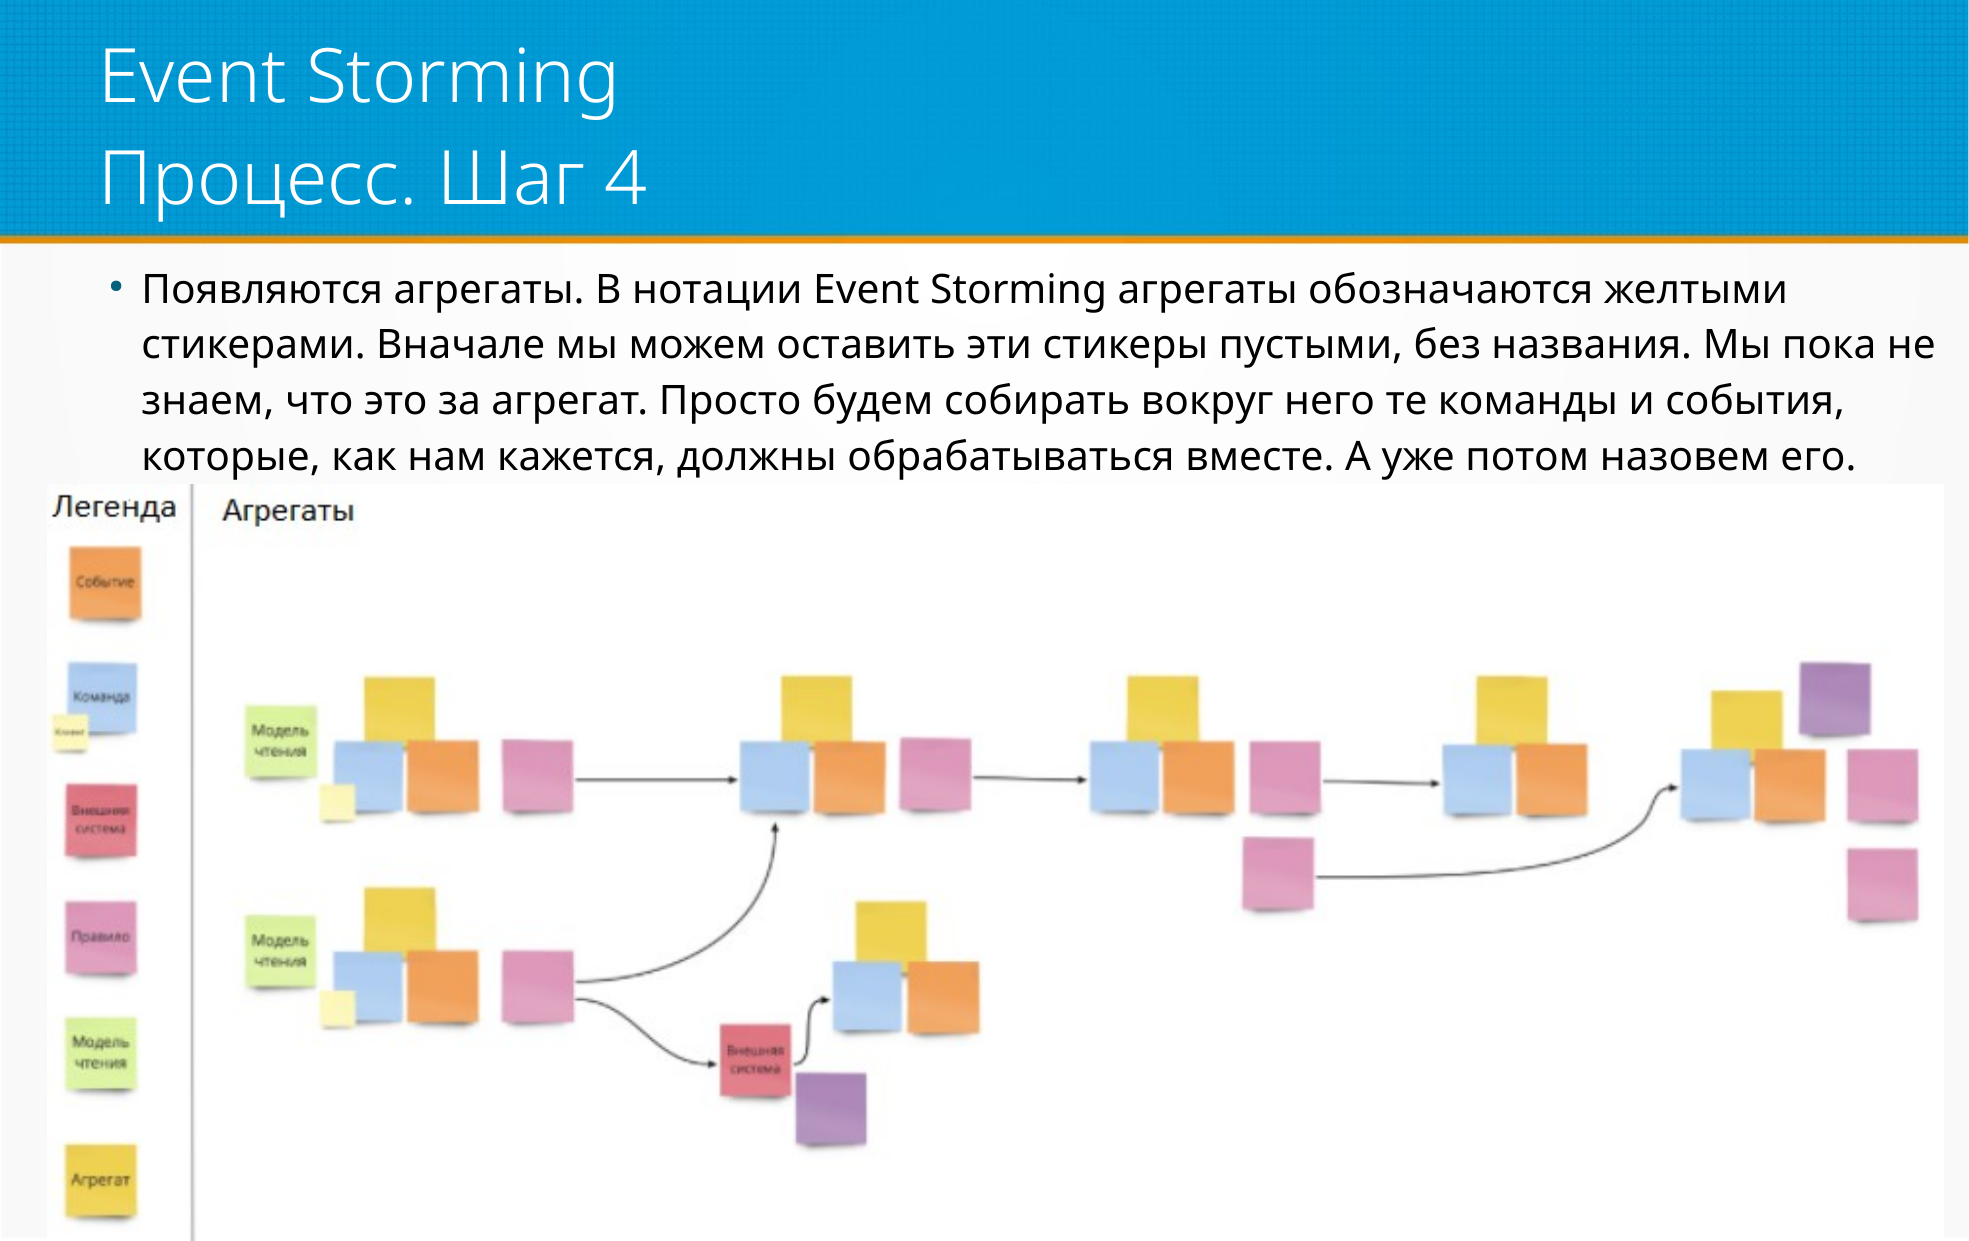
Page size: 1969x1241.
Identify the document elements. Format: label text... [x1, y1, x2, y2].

list Появляются агрегаты. В нотации Event Storming агрегаты обозначаются желтыми стикерами. Вначале мы можем оставить эти стикеры пустыми, без названия. Мы пока не знаем, что это за агрегат. Просто будем собирать вокруг него те команды и события, которые, как нам кажется, должны обрабатываться вместе. А уже потом назовем его. [98, 259, 1969, 489]
picture [0, 233, 1969, 1241]
title Event Storming Процесс. Шаг 4 [98, 19, 1870, 227]
